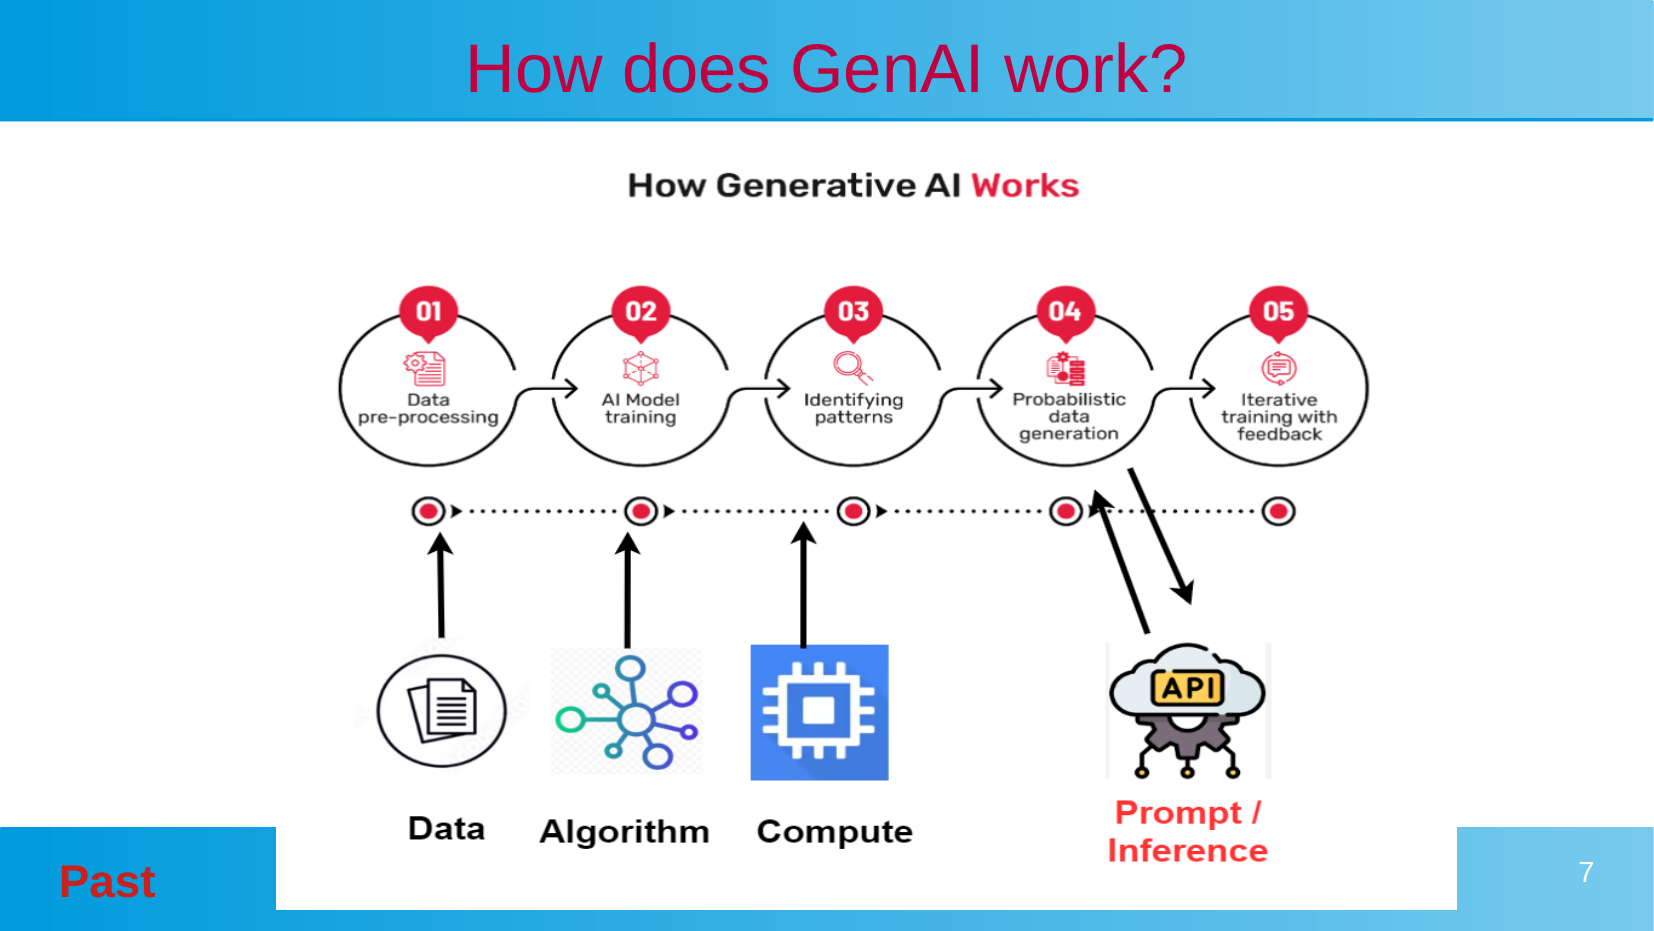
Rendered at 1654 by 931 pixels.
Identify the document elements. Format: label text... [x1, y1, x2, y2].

picture [276, 131, 1457, 910]
title How does GenAI work? [59, 29, 1595, 108]
